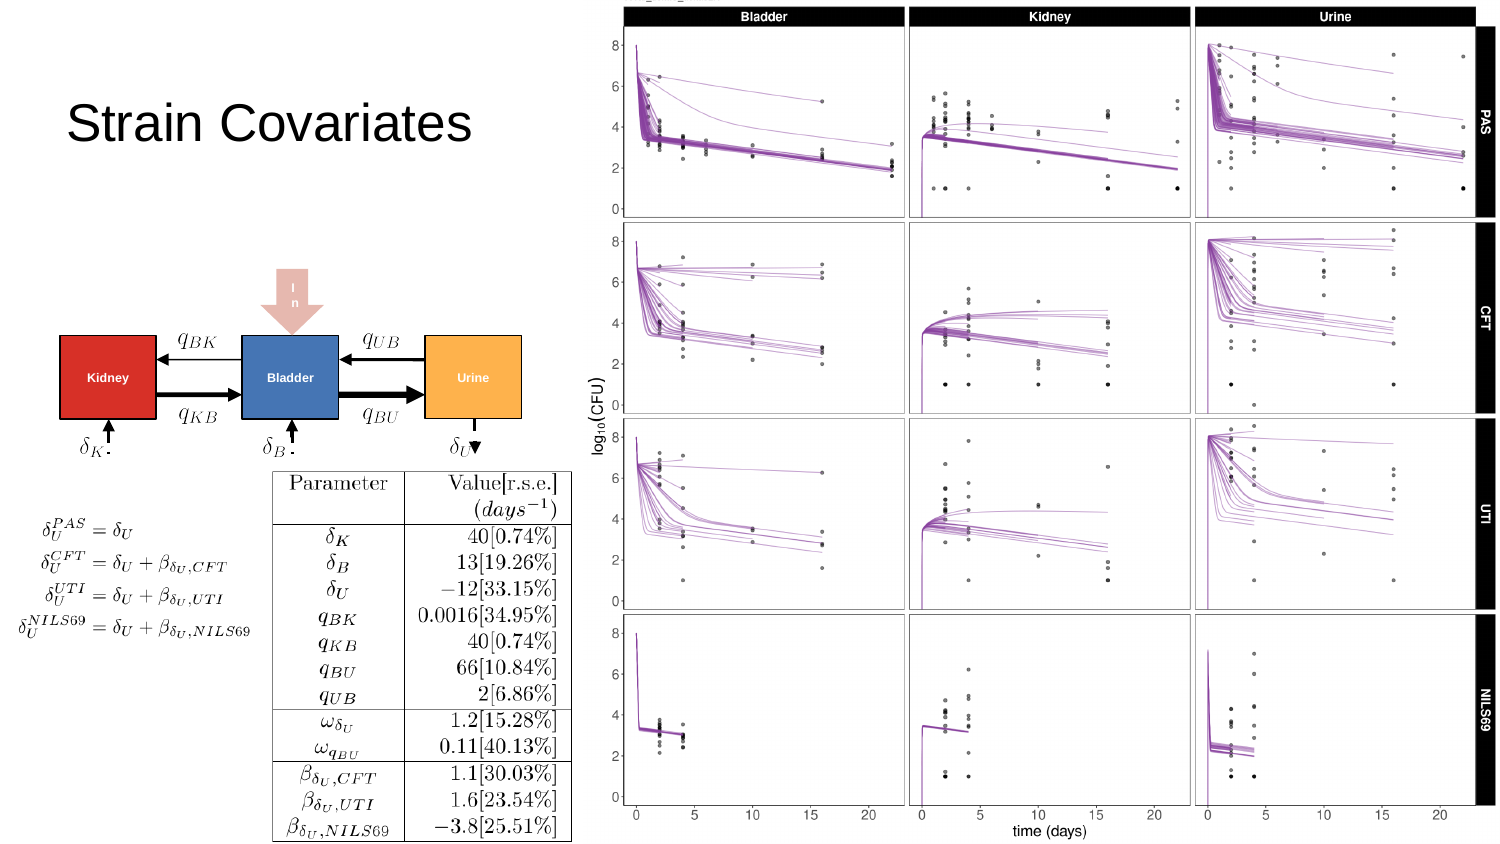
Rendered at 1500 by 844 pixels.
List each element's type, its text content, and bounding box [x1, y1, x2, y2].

text_box Urine [425, 335, 522, 419]
text_box Kidney [59, 335, 157, 419]
picture [80, 437, 104, 457]
picture [363, 408, 399, 424]
picture [178, 333, 217, 349]
picture [450, 437, 472, 457]
picture [363, 333, 399, 349]
picture [263, 437, 285, 457]
text_box Bladder [242, 335, 339, 419]
text_box In [260, 268, 324, 336]
picture [8, 0, 1500, 844]
picture [179, 408, 217, 424]
title Strain Covariates [51, 72, 1449, 167]
text_box [51, 263, 539, 448]
